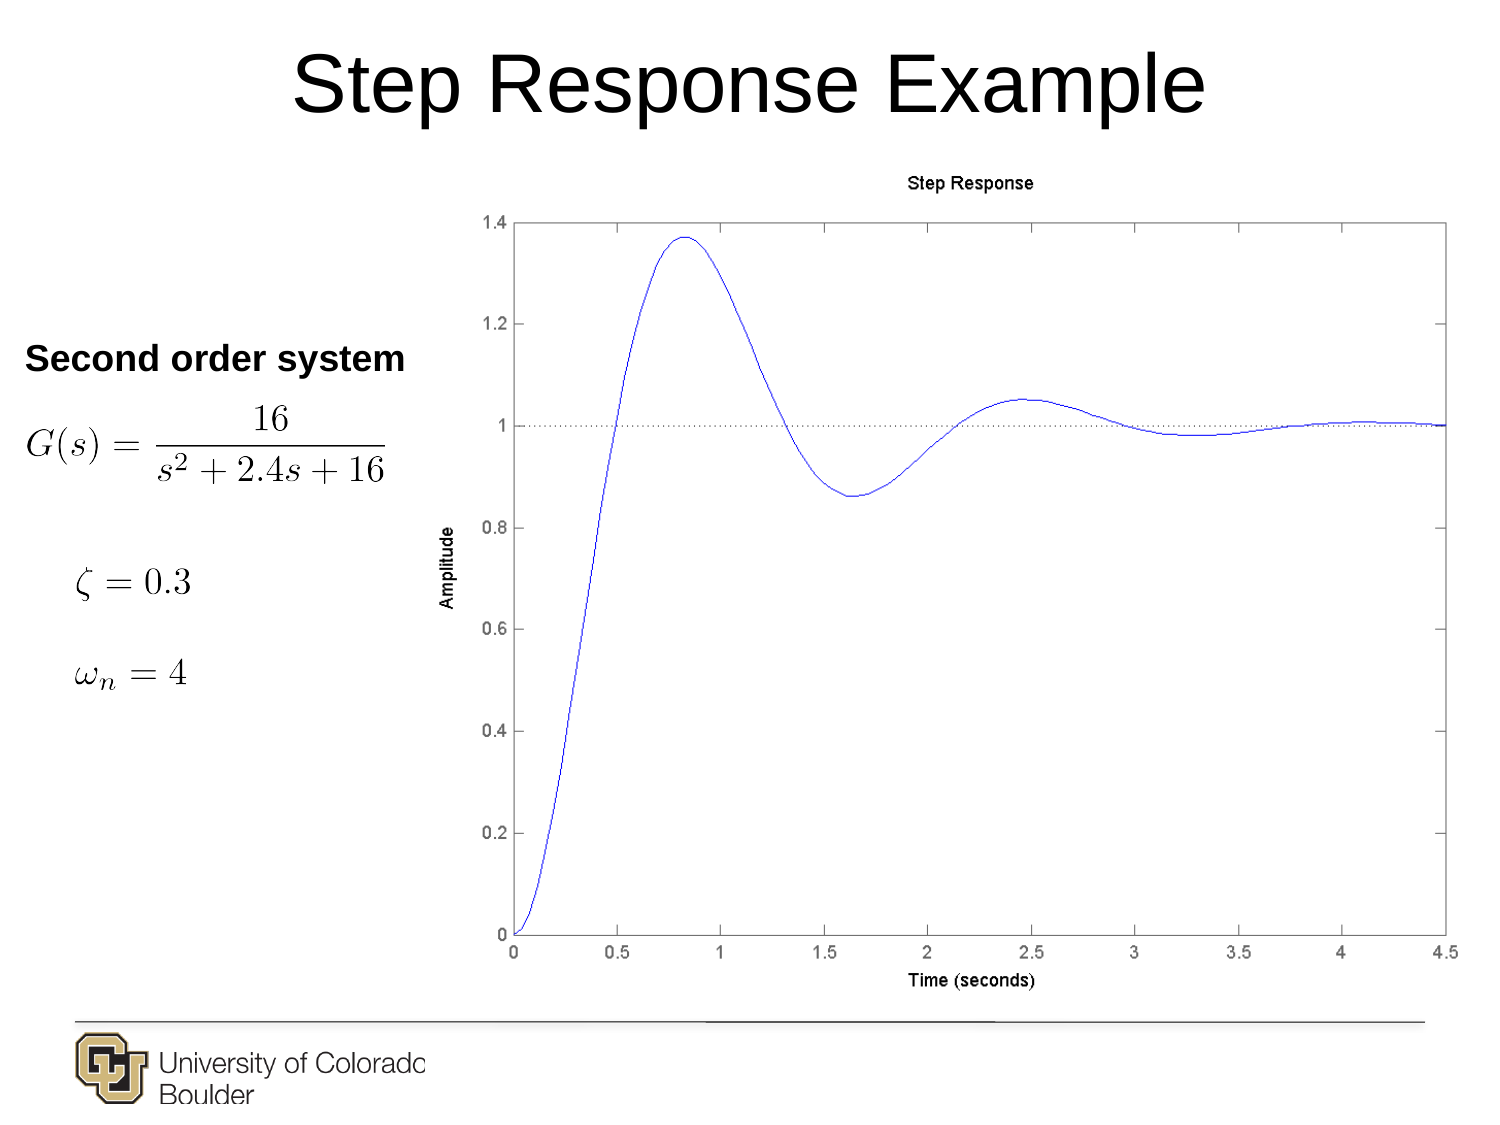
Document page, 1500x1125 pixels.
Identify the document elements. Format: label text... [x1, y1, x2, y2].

picture [27, 405, 385, 485]
picture [413, 148, 1487, 1009]
text_box Second order system [10, 326, 413, 387]
title Step Response Example [75, 18, 1425, 140]
picture [75, 567, 190, 690]
